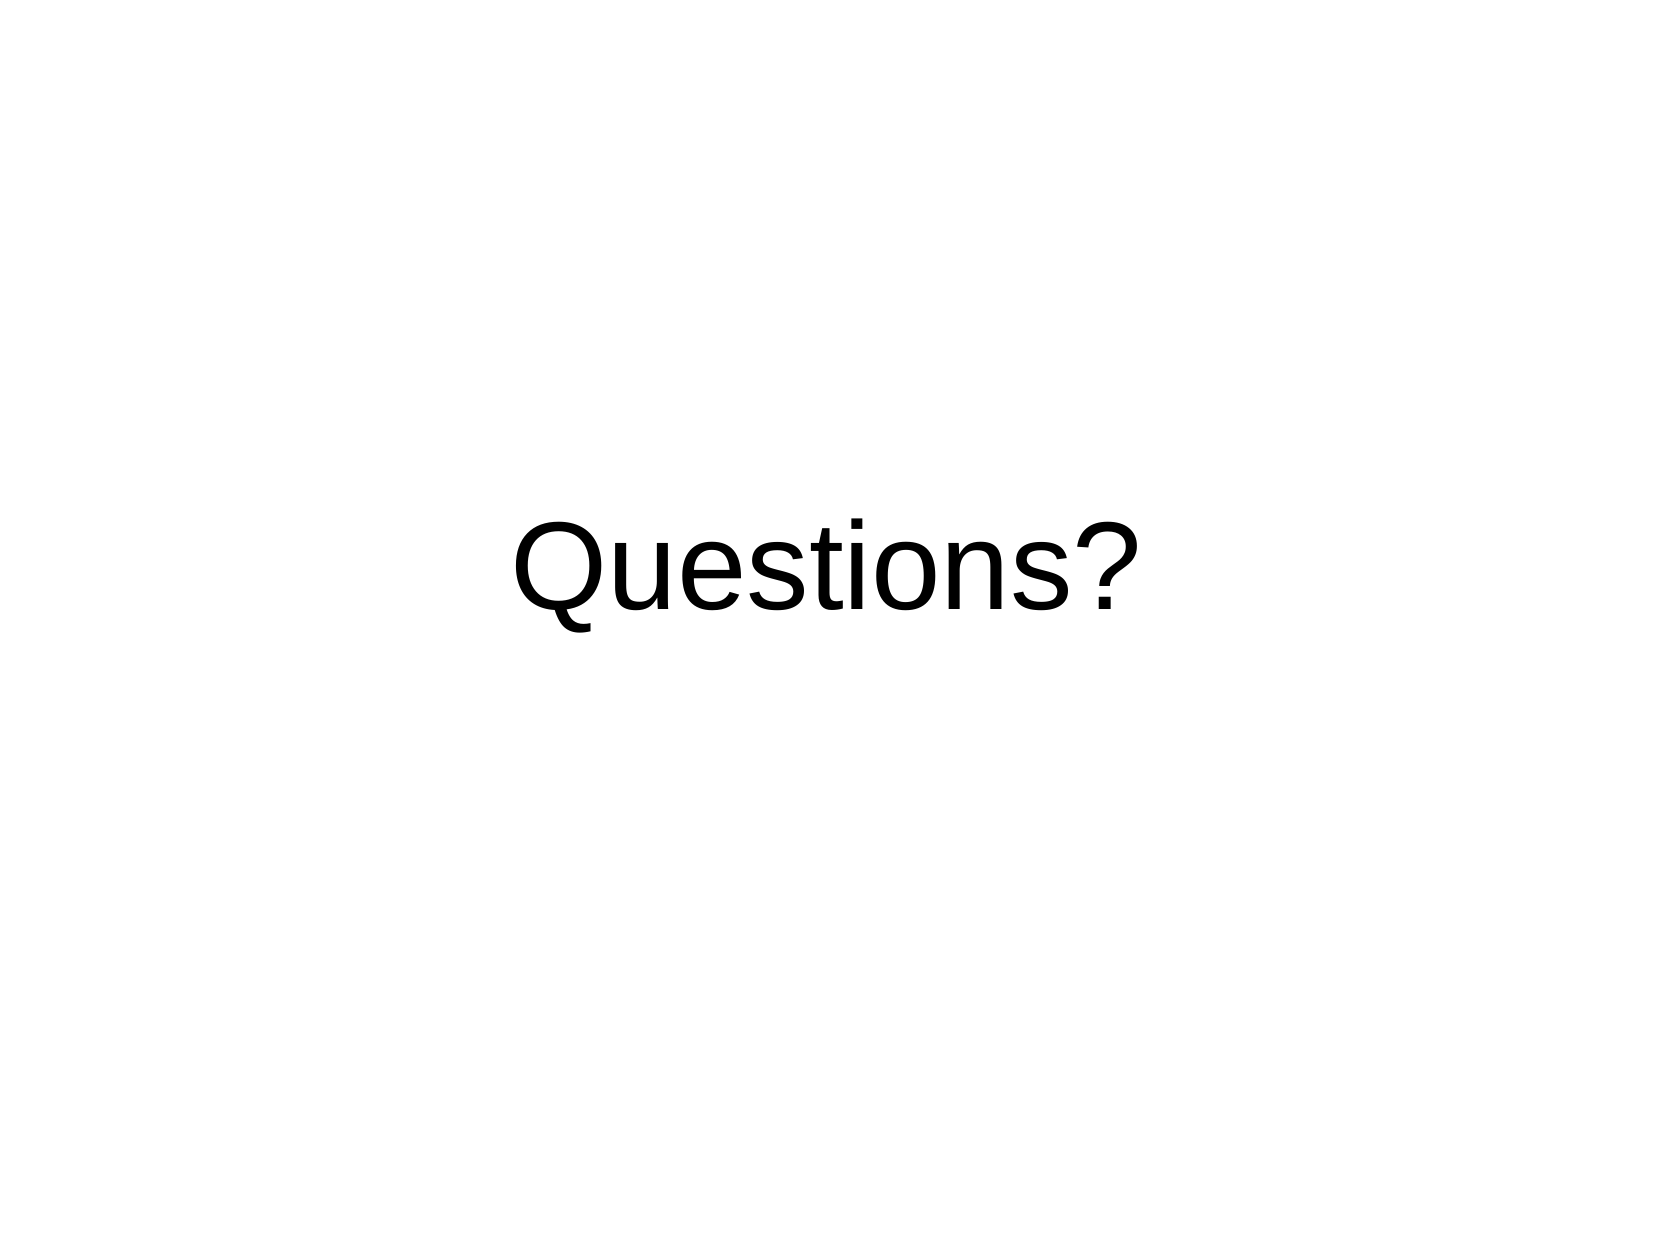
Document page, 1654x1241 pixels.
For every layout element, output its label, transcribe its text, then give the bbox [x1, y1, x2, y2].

title Questions? [206, 203, 1447, 635]
